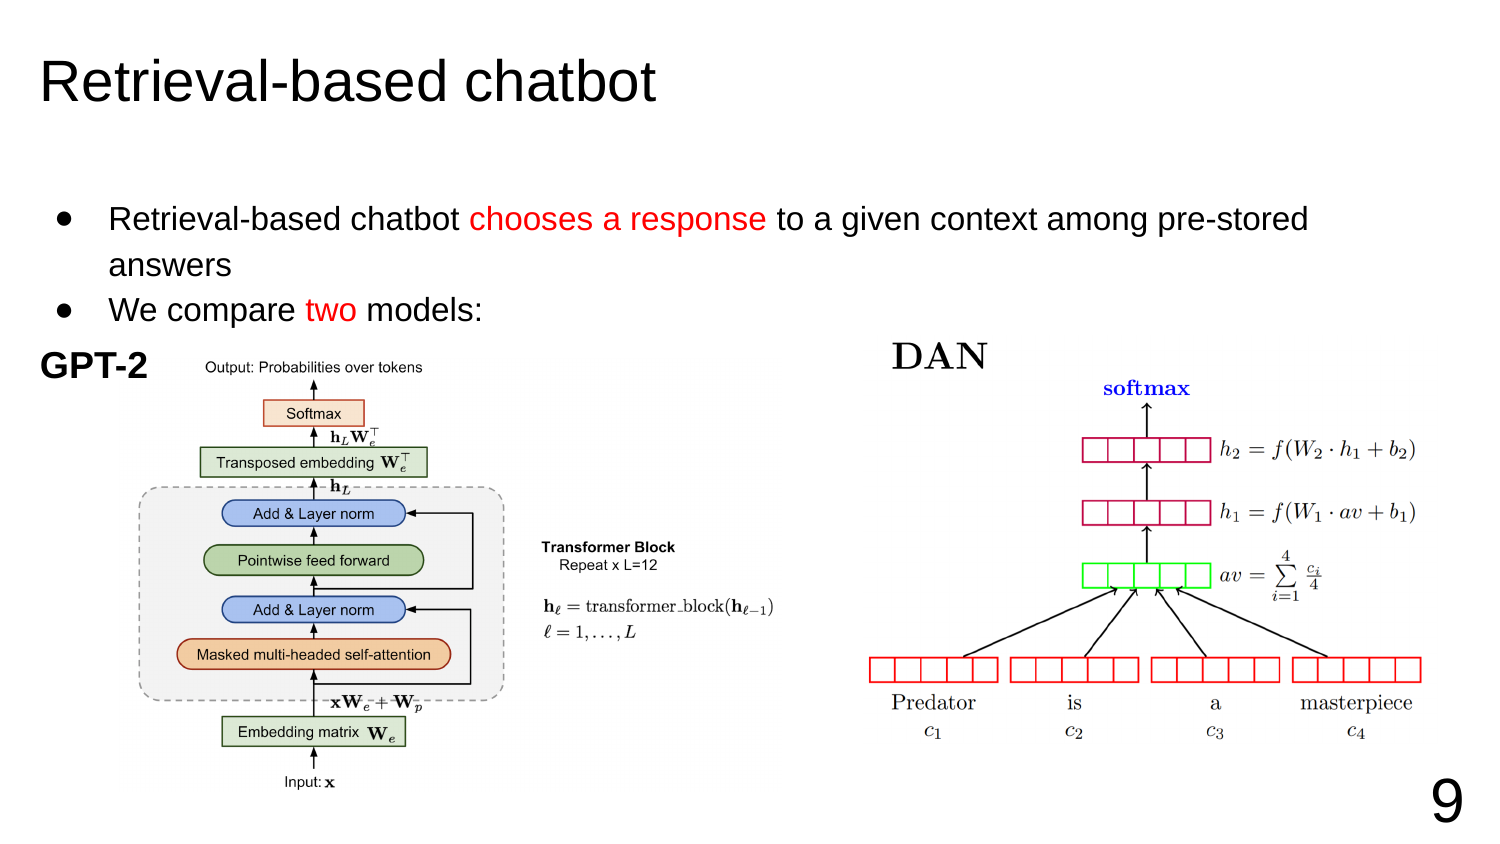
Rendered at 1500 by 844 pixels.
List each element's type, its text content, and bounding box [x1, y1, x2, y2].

picture [119, 668, 782, 792]
text_box Retrieval-based chatbot chooses a response to a given context among pre-stored answers We compare two models: [18, 175, 1457, 668]
text_box GPT-2 [24, 325, 197, 399]
title Retrieval-based chatbot [24, 28, 1423, 123]
picture [863, 668, 1438, 744]
slide_number 9 [1389, 764, 1480, 830]
